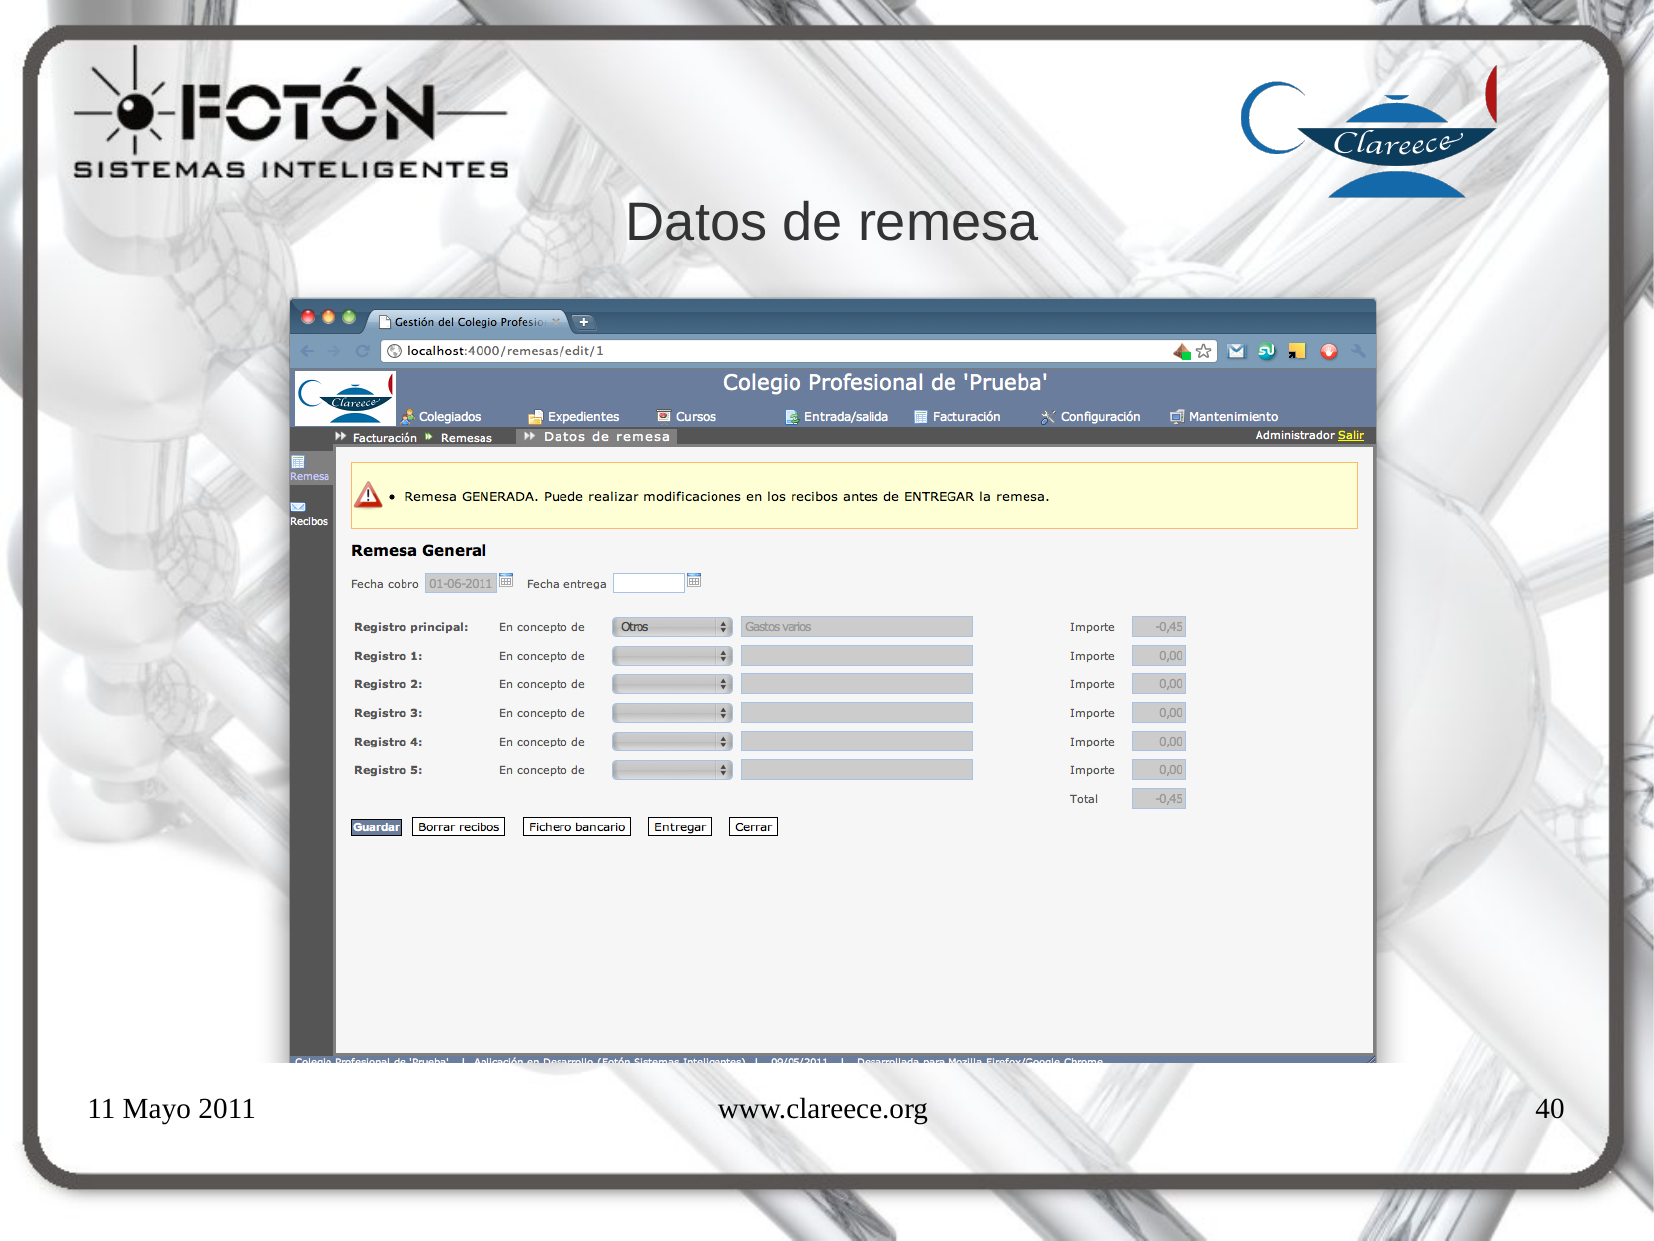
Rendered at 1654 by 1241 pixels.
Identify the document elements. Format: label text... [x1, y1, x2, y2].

title Datos de remesa [88, 177, 1577, 266]
picture [0, 0, 1654, 1241]
